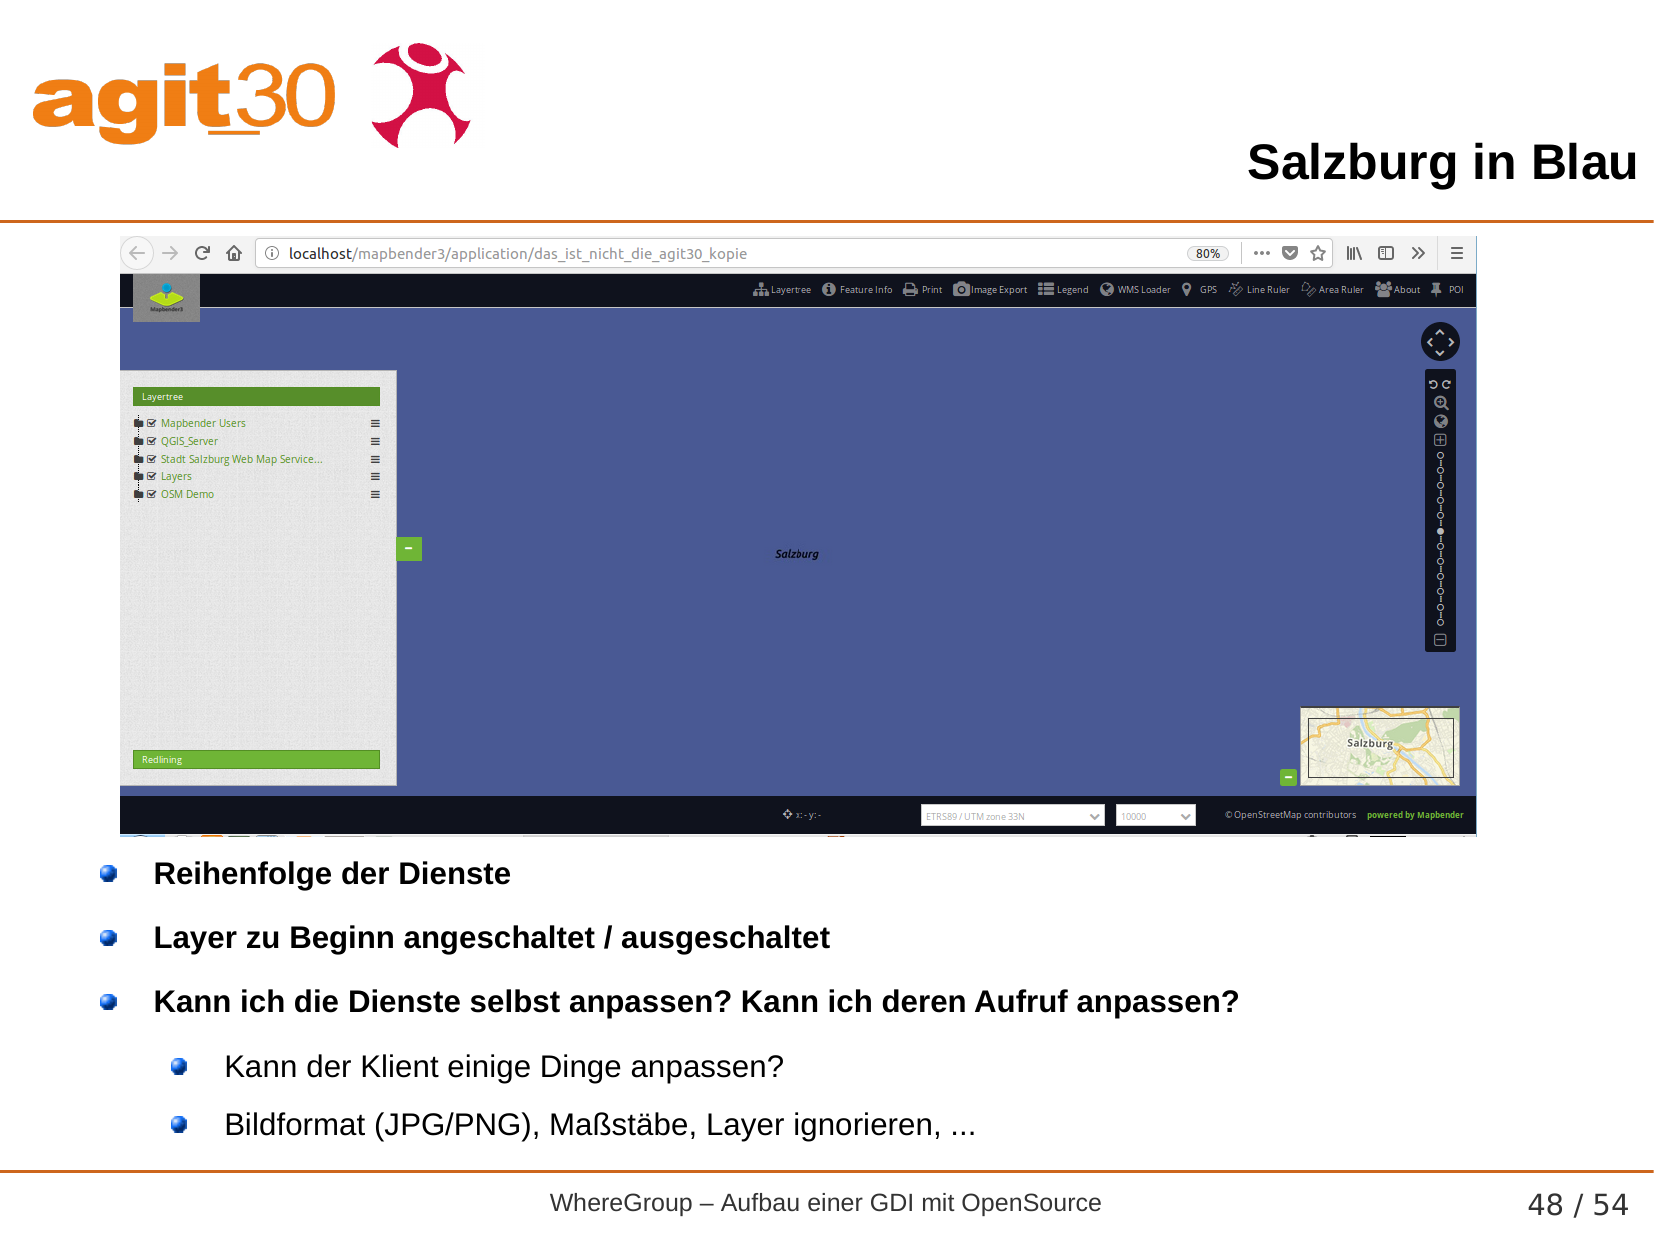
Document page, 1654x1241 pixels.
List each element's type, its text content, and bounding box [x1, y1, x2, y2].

picture [120, 236, 1477, 837]
list Reihenfolge der Dienste Layer zu Beginn angeschaltet / ausgeschaltet Kann ich die Dienste selbst anpassen? Kann ich deren Aufruf anpassen? Kann der Klient einige Dinge anpassen? Bildformat (JPG/PNG), Maßstäbe, Layer ignorieren, ... [82, 856, 1571, 1156]
picture [29, 58, 340, 148]
title Salzburg in Blau [265, 118, 1654, 207]
